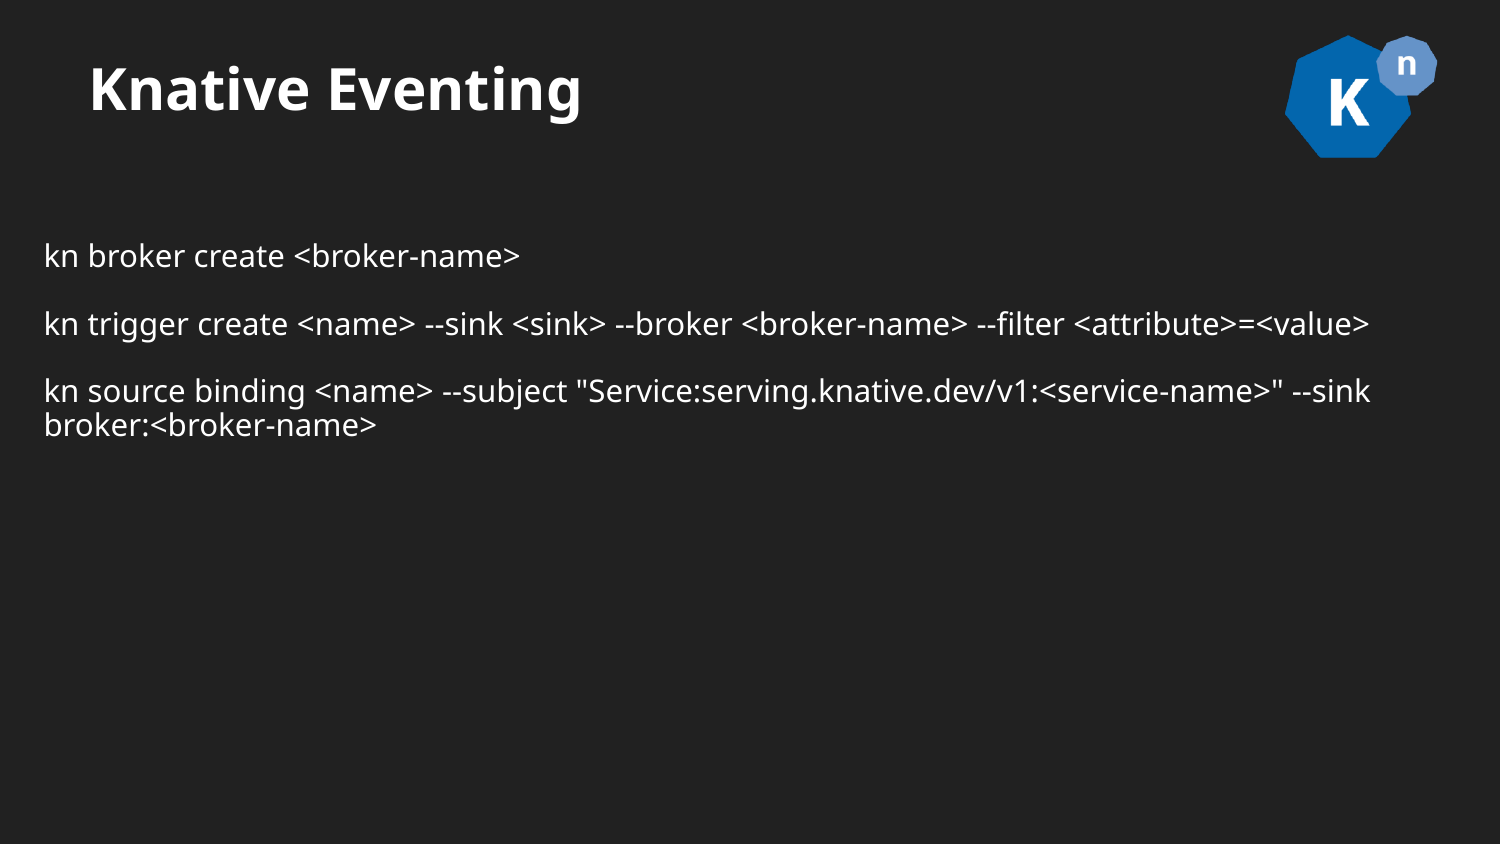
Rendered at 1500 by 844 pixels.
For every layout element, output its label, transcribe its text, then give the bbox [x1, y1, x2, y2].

text_box Knative Eventing [73, 45, 1000, 139]
picture [1274, 7, 1445, 177]
list kn broker create <broker-name> kn trigger create <name> --sink <sink> --broker <broker-name> --filter <attribute>=<value> kn source binding <name> --subject "Service:serving.knative.dev/v1:<service-name>" --sink broker:<broker-name> [28, 225, 1472, 761]
